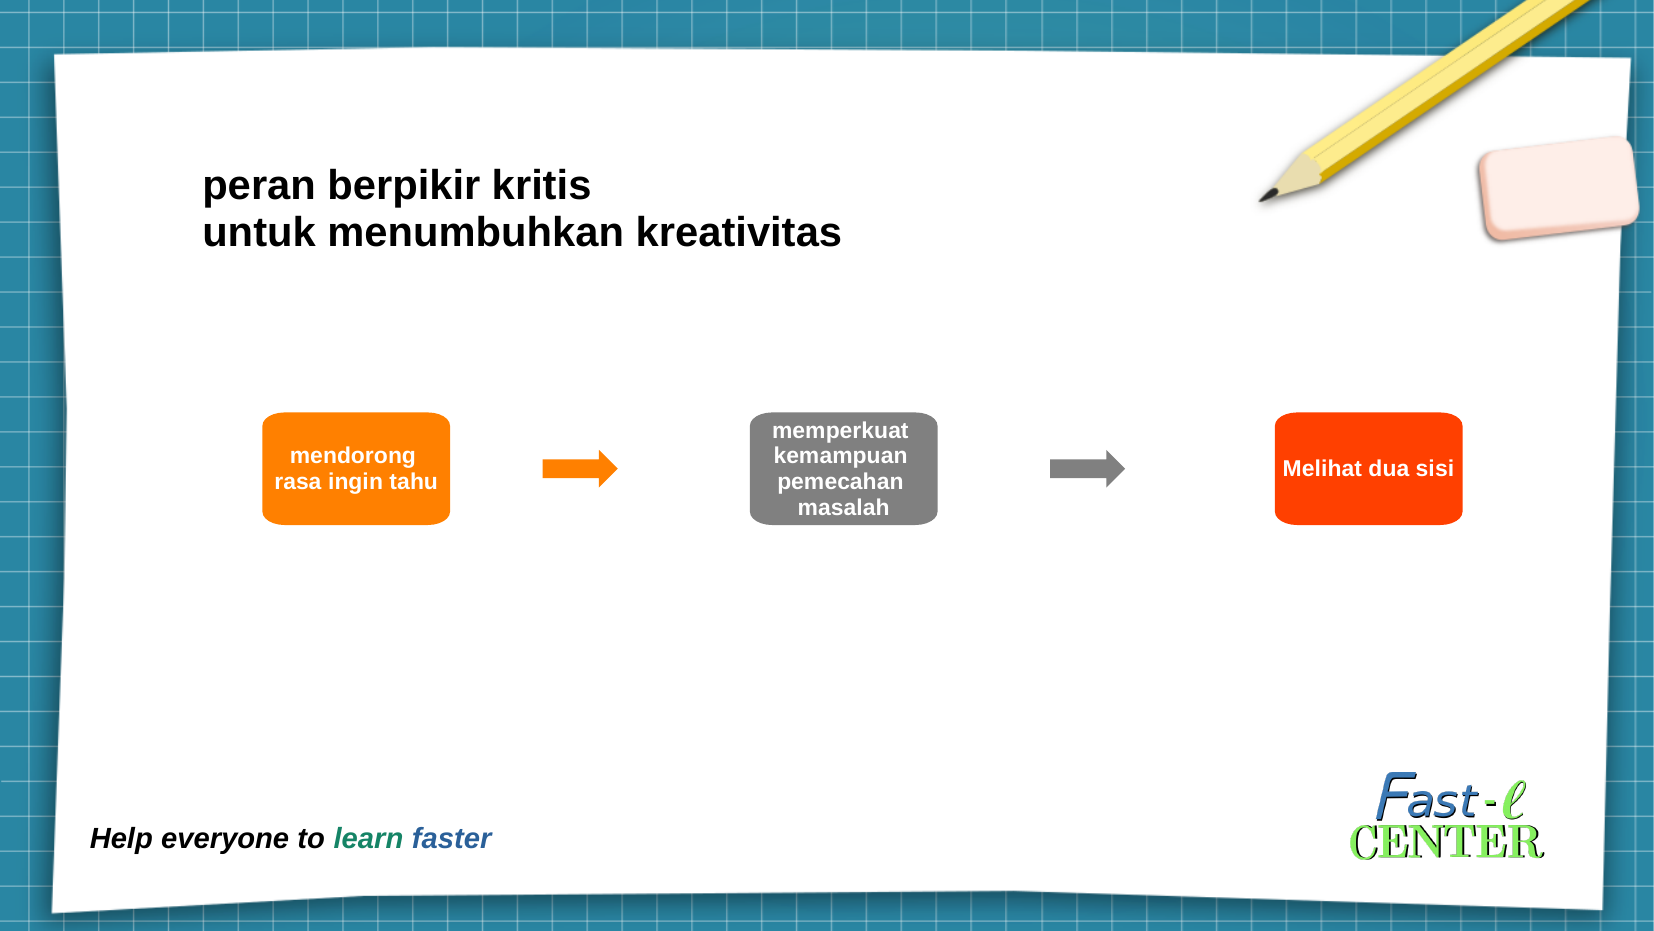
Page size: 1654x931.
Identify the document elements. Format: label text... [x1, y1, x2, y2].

text_box Melihat dua sisi [1274, 412, 1463, 526]
text_box Help everyone to learn faster [75, 814, 507, 863]
text_box peran berpikir kritis untuk menumbuhkan kreativitas [187, 154, 863, 263]
text_box mendorong rasa ingin tahu [262, 412, 451, 526]
text_box [542, 449, 618, 488]
text_box [1050, 449, 1126, 488]
text_box memperkuat kemampuan pemecahan masalah [749, 412, 938, 526]
picture [0, 0, 1654, 931]
